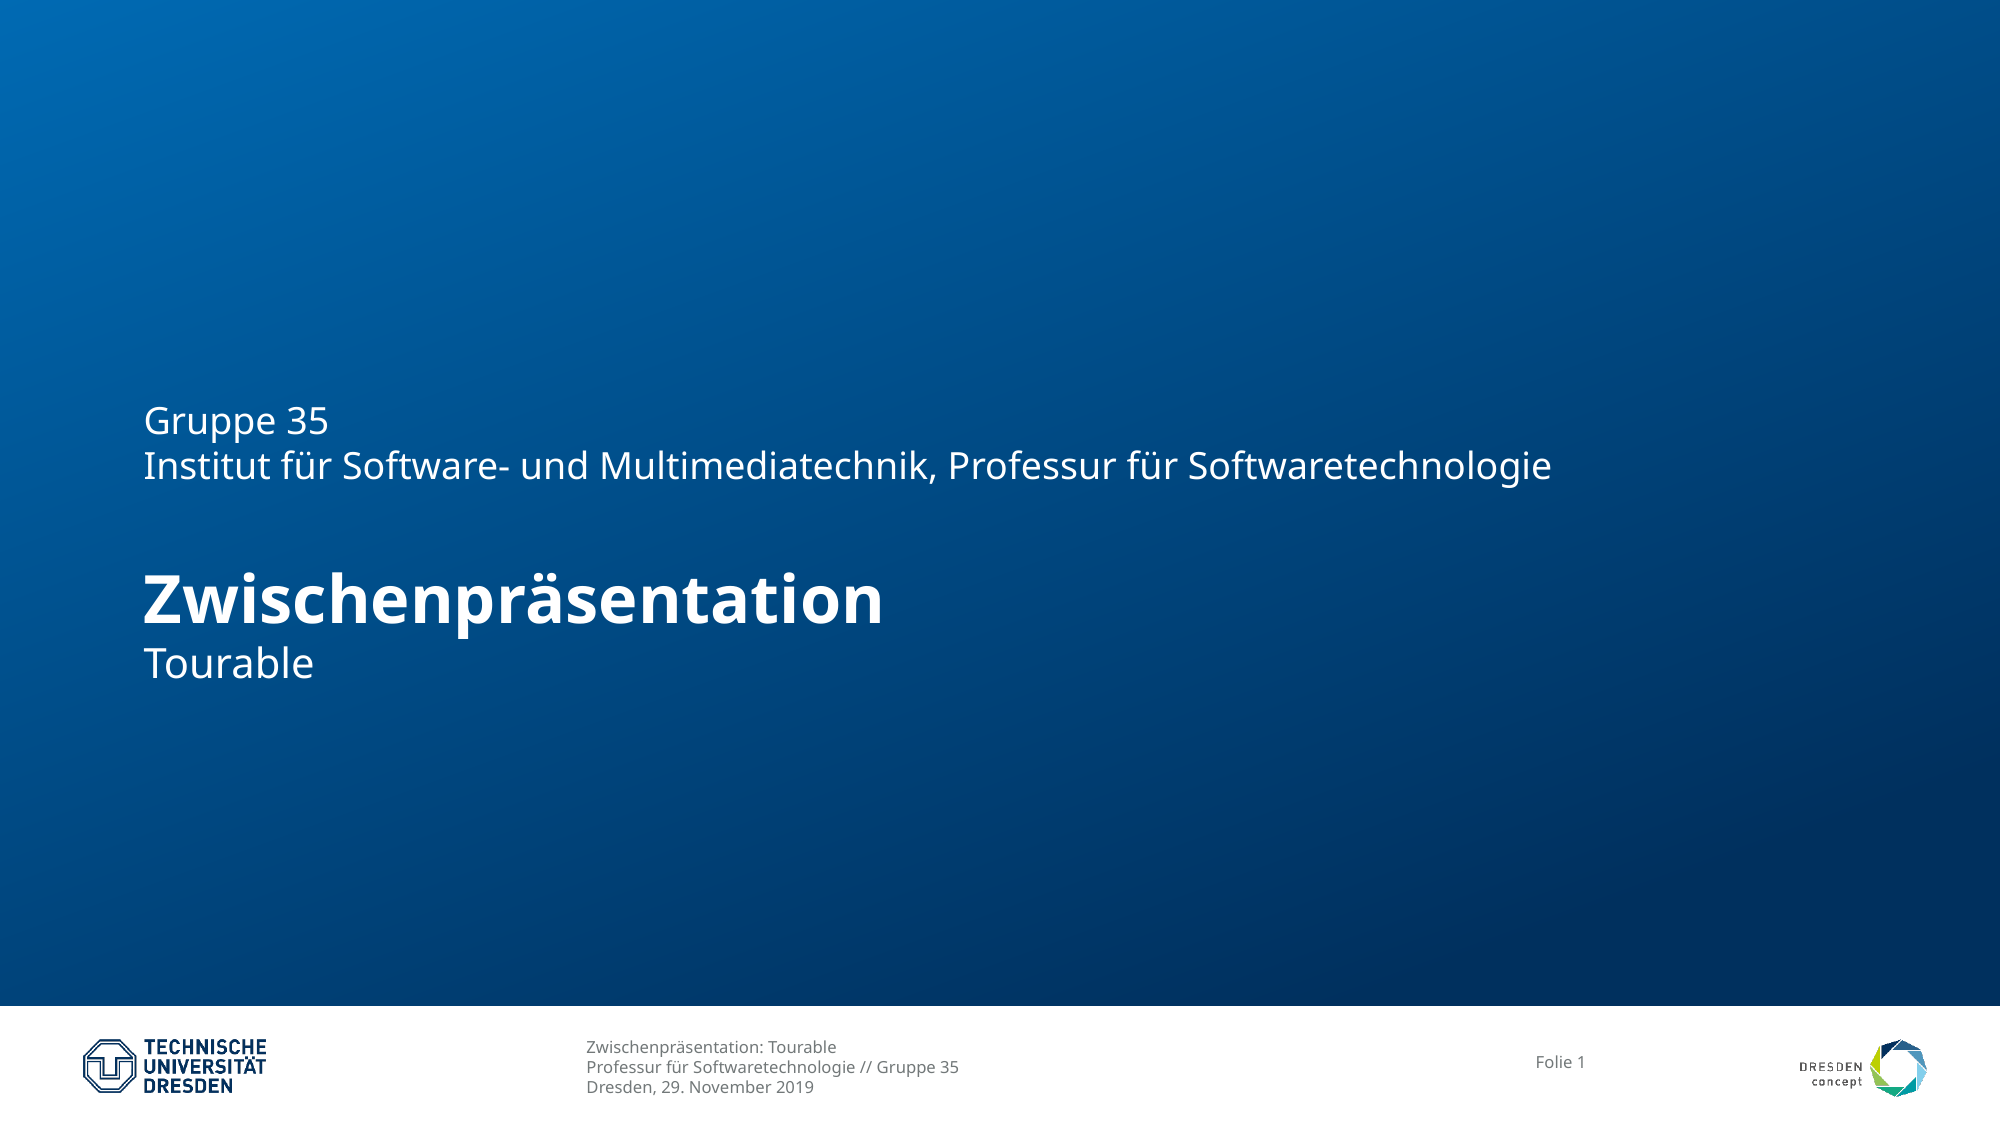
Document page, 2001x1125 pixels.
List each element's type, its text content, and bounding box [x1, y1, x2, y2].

picture [1800, 1039, 1927, 1097]
title Zwischenpräsentation Tourable [143, 556, 1856, 716]
list Gruppe 35 Institut für Software- und Multimediatechnik, Professur für Softwaretechnologie [143, 397, 1856, 534]
picture [83, 1039, 266, 1093]
